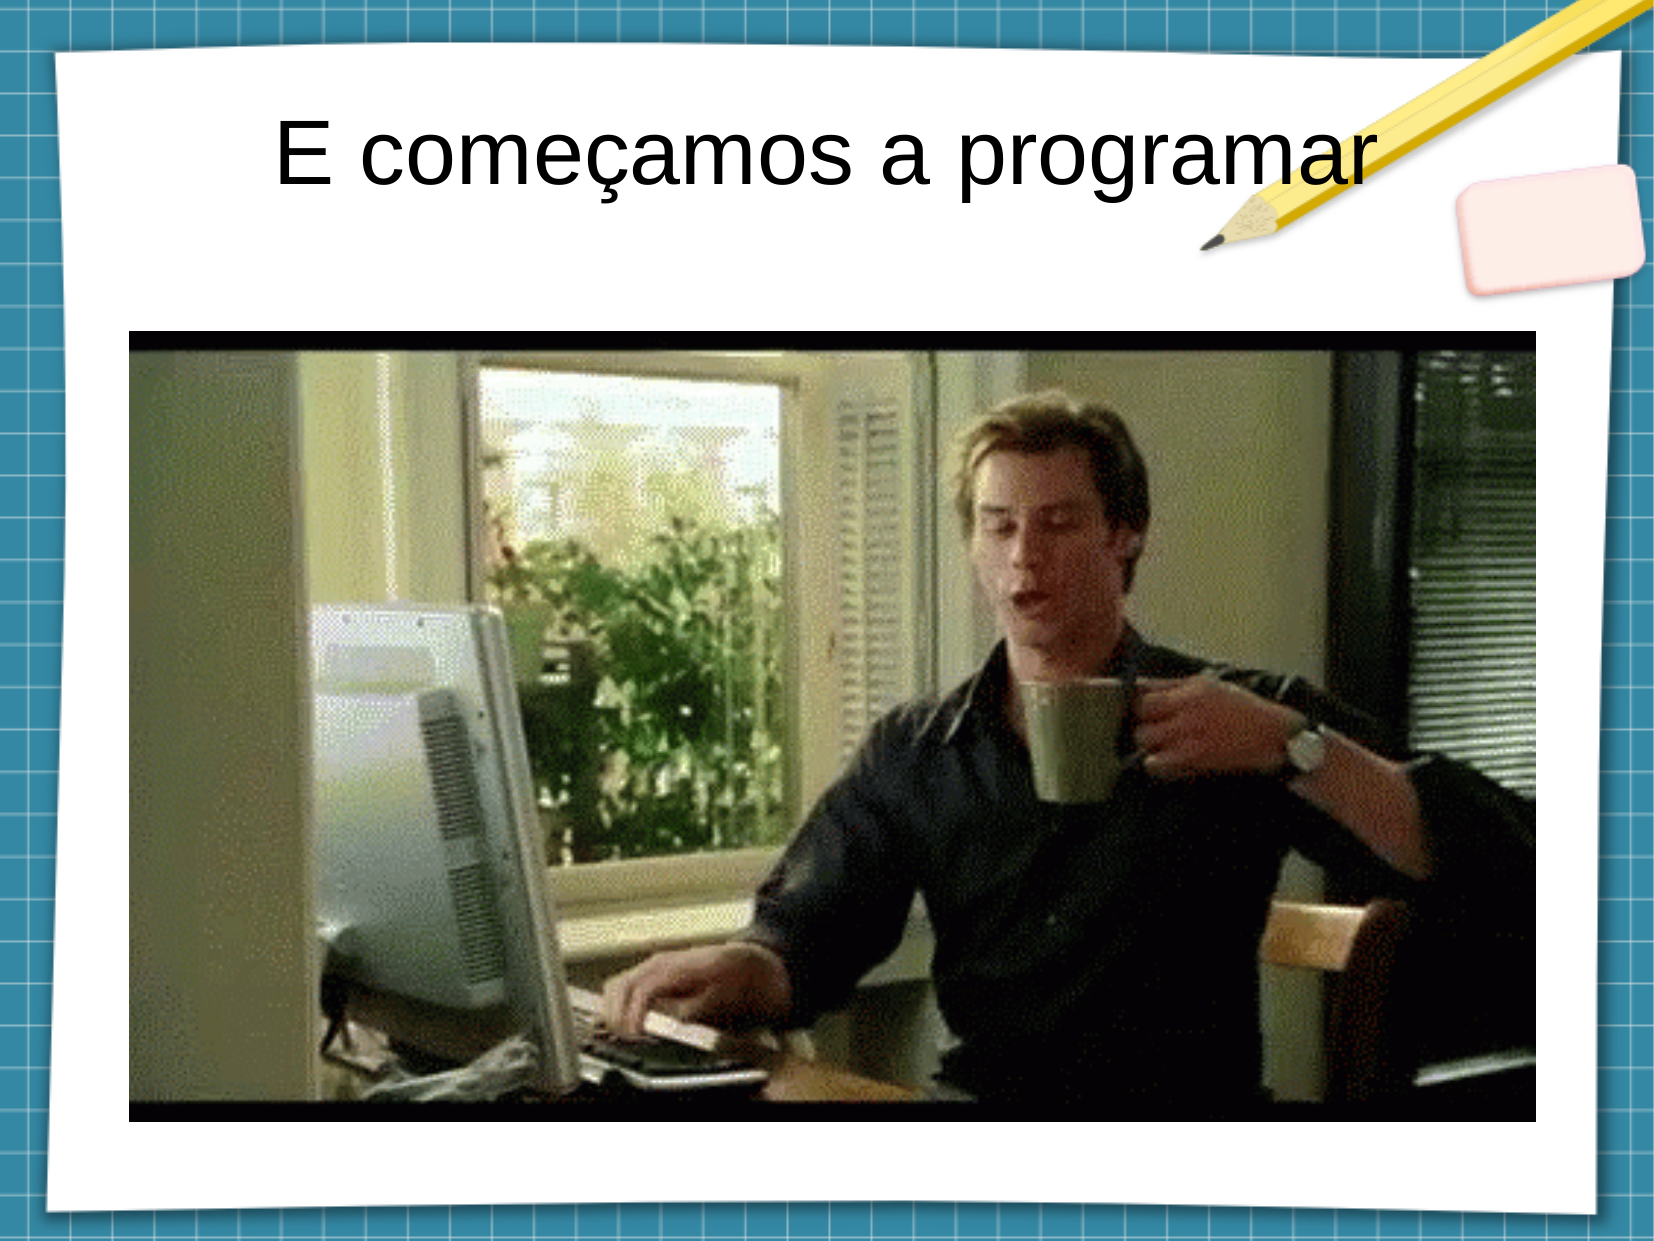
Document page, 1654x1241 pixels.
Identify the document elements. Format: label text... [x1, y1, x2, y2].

picture [0, 0, 1654, 1241]
title E começamos a programar [82, 49, 1571, 257]
